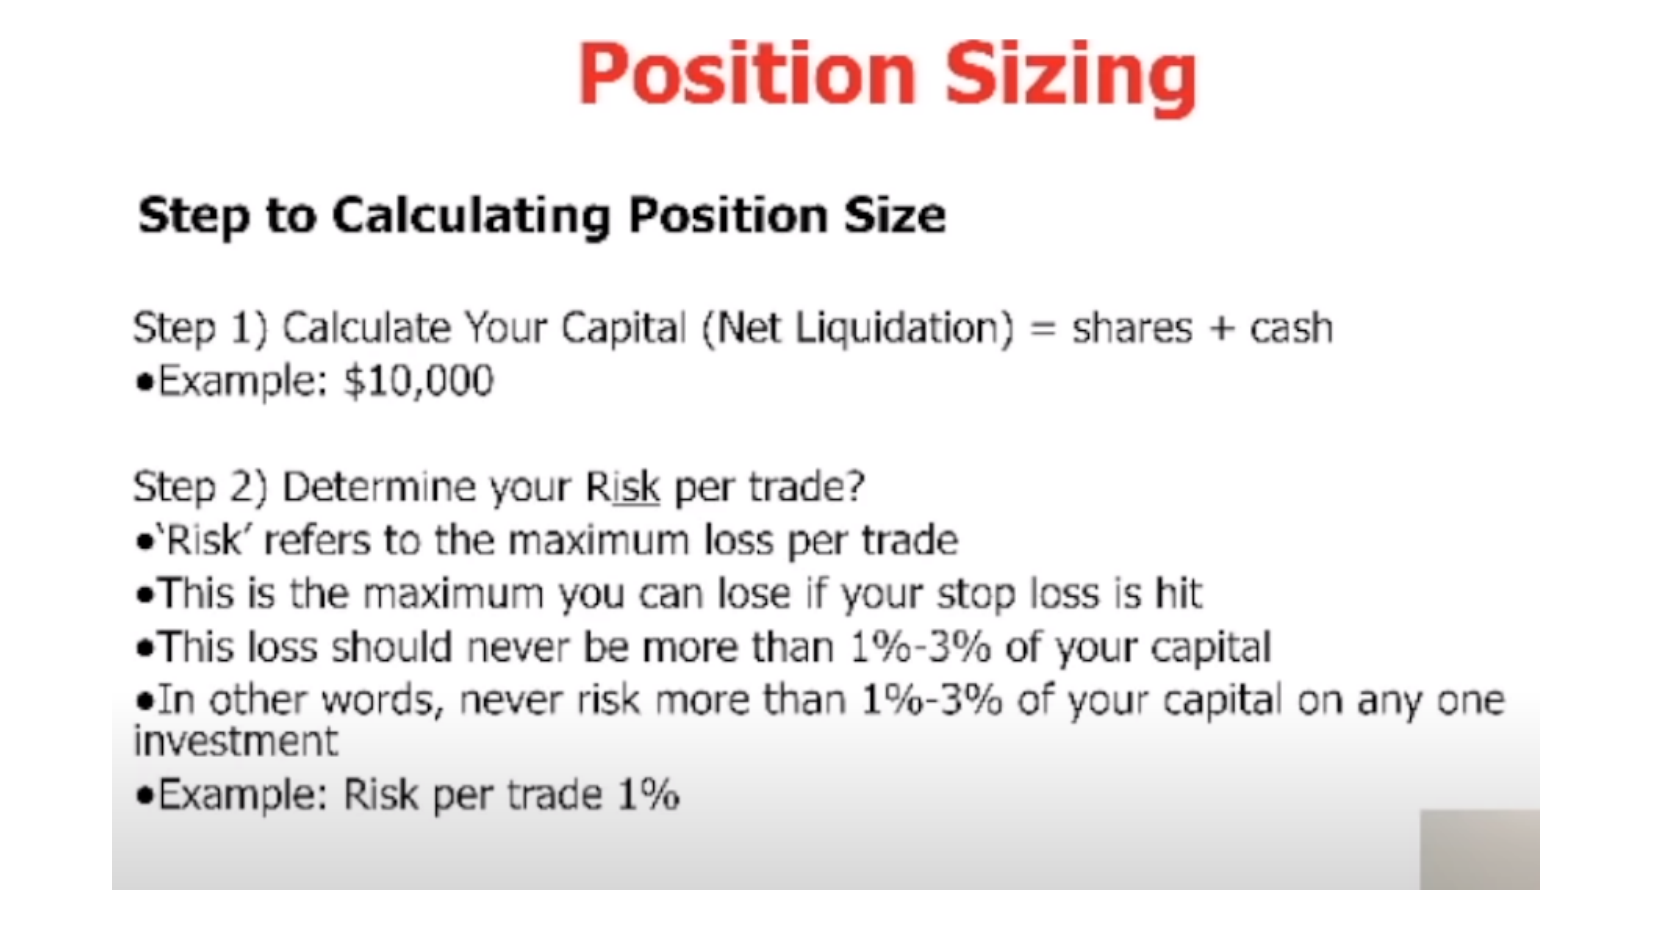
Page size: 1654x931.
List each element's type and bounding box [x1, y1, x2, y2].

picture [112, 39, 1540, 890]
